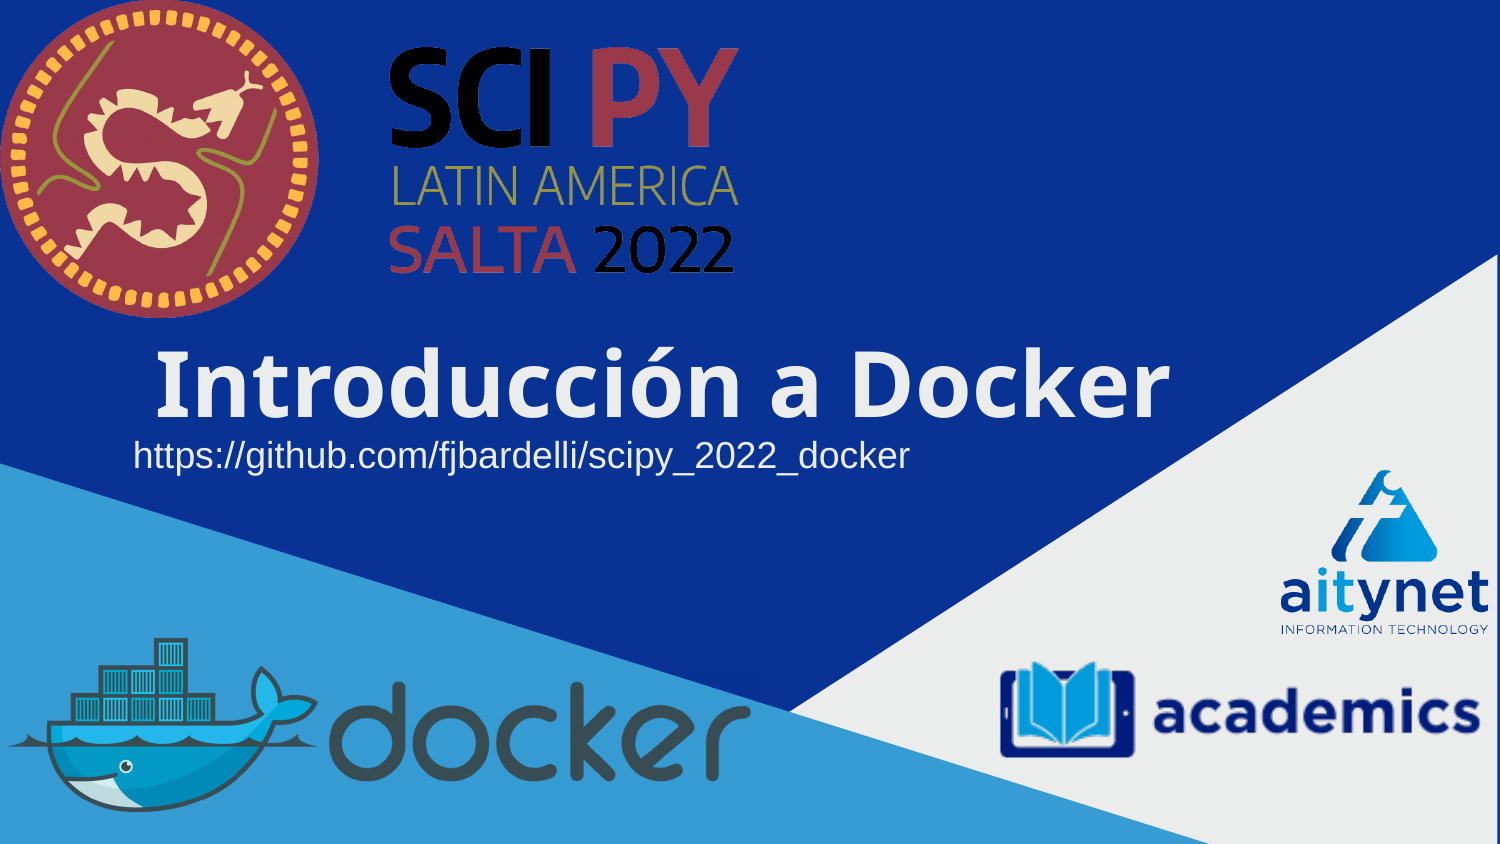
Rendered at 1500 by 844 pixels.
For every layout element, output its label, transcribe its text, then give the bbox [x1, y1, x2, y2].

picture [0, 620, 760, 844]
text_box https://github.com/fjbardelli/scipy_2022_docker [118, 427, 1182, 502]
picture [0, 0, 739, 318]
picture [1269, 458, 1500, 650]
title Introducción a Docker [0, 310, 1329, 414]
picture [985, 652, 1500, 768]
